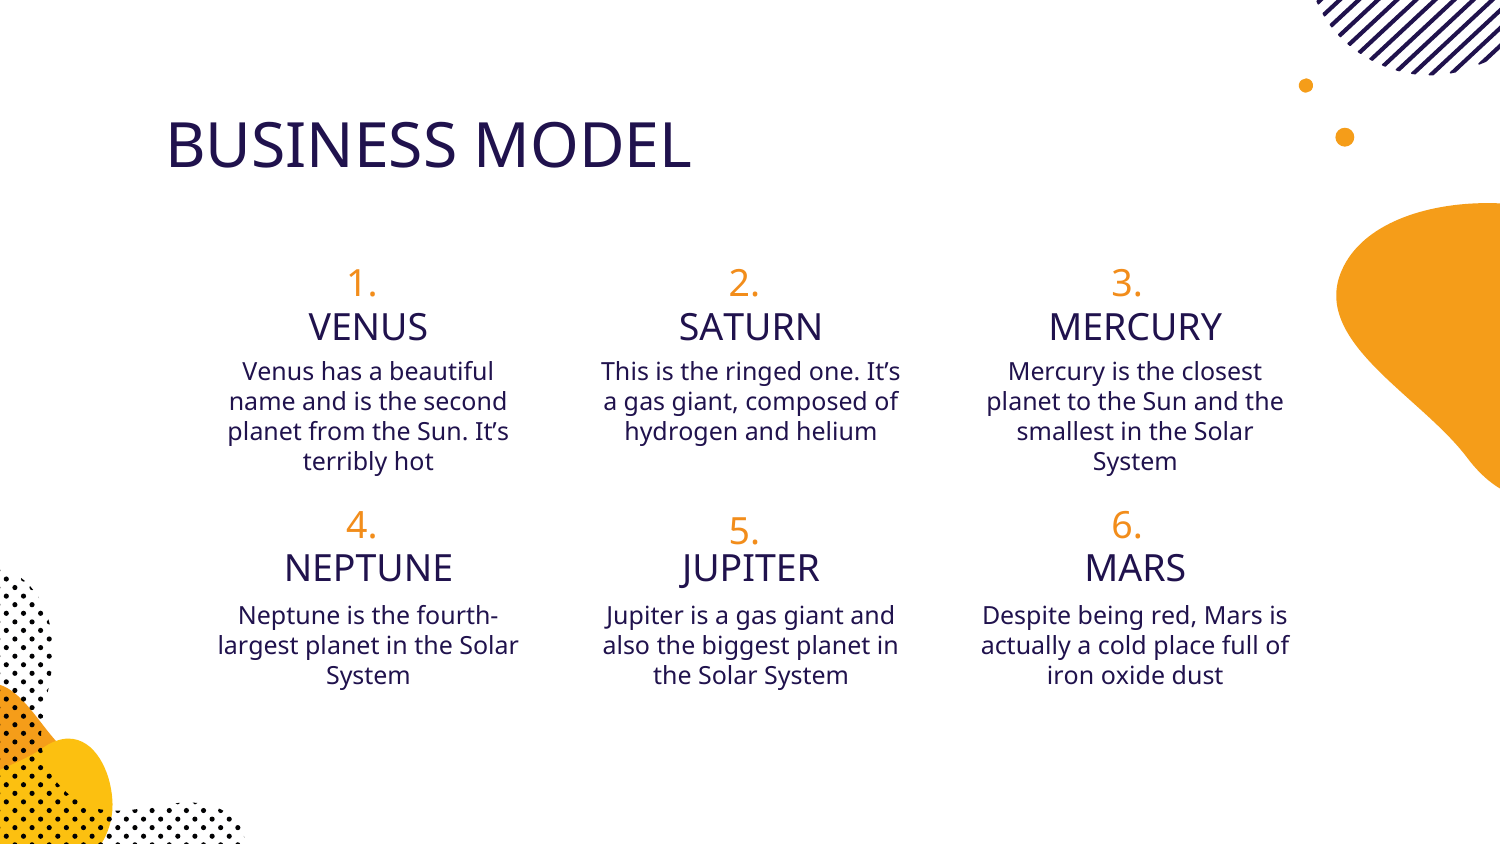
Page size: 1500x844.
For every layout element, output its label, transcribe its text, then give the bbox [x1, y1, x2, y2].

subtitle This is the ringed one. It’s a gas giant, composed of hydrogen and helium [578, 340, 924, 461]
text_box 3. [1096, 237, 1172, 313]
subtitle JUPITER [601, 529, 902, 584]
text_box 4. [330, 479, 406, 555]
subtitle Mercury is the closest planet to the Sun and the smallest in the Solar System [962, 340, 1308, 461]
text_box 5. [713, 484, 789, 560]
subtitle MARS [985, 529, 1286, 584]
subtitle SATURN [601, 288, 902, 340]
subtitle Venus has a beautiful name and is the second planet from the Sun. It’s terribly hot [195, 340, 541, 461]
text_box 1. [330, 237, 406, 288]
subtitle Neptune is the fourth-largest planet in the Solar System [195, 584, 541, 705]
subtitle Jupiter is a gas giant and also the biggest planet in the Solar System [578, 584, 924, 705]
subtitle VENUS [218, 288, 519, 364]
text_box 6. [1096, 479, 1172, 555]
subtitle MERCURY [985, 288, 1286, 340]
subtitle Despite being red, Mars is actually a cold place full of iron oxide dust [962, 584, 1308, 705]
title BUSINESS MODEL [150, 90, 1351, 181]
subtitle NEPTUNE [218, 529, 519, 584]
text_box 2. [713, 237, 789, 313]
